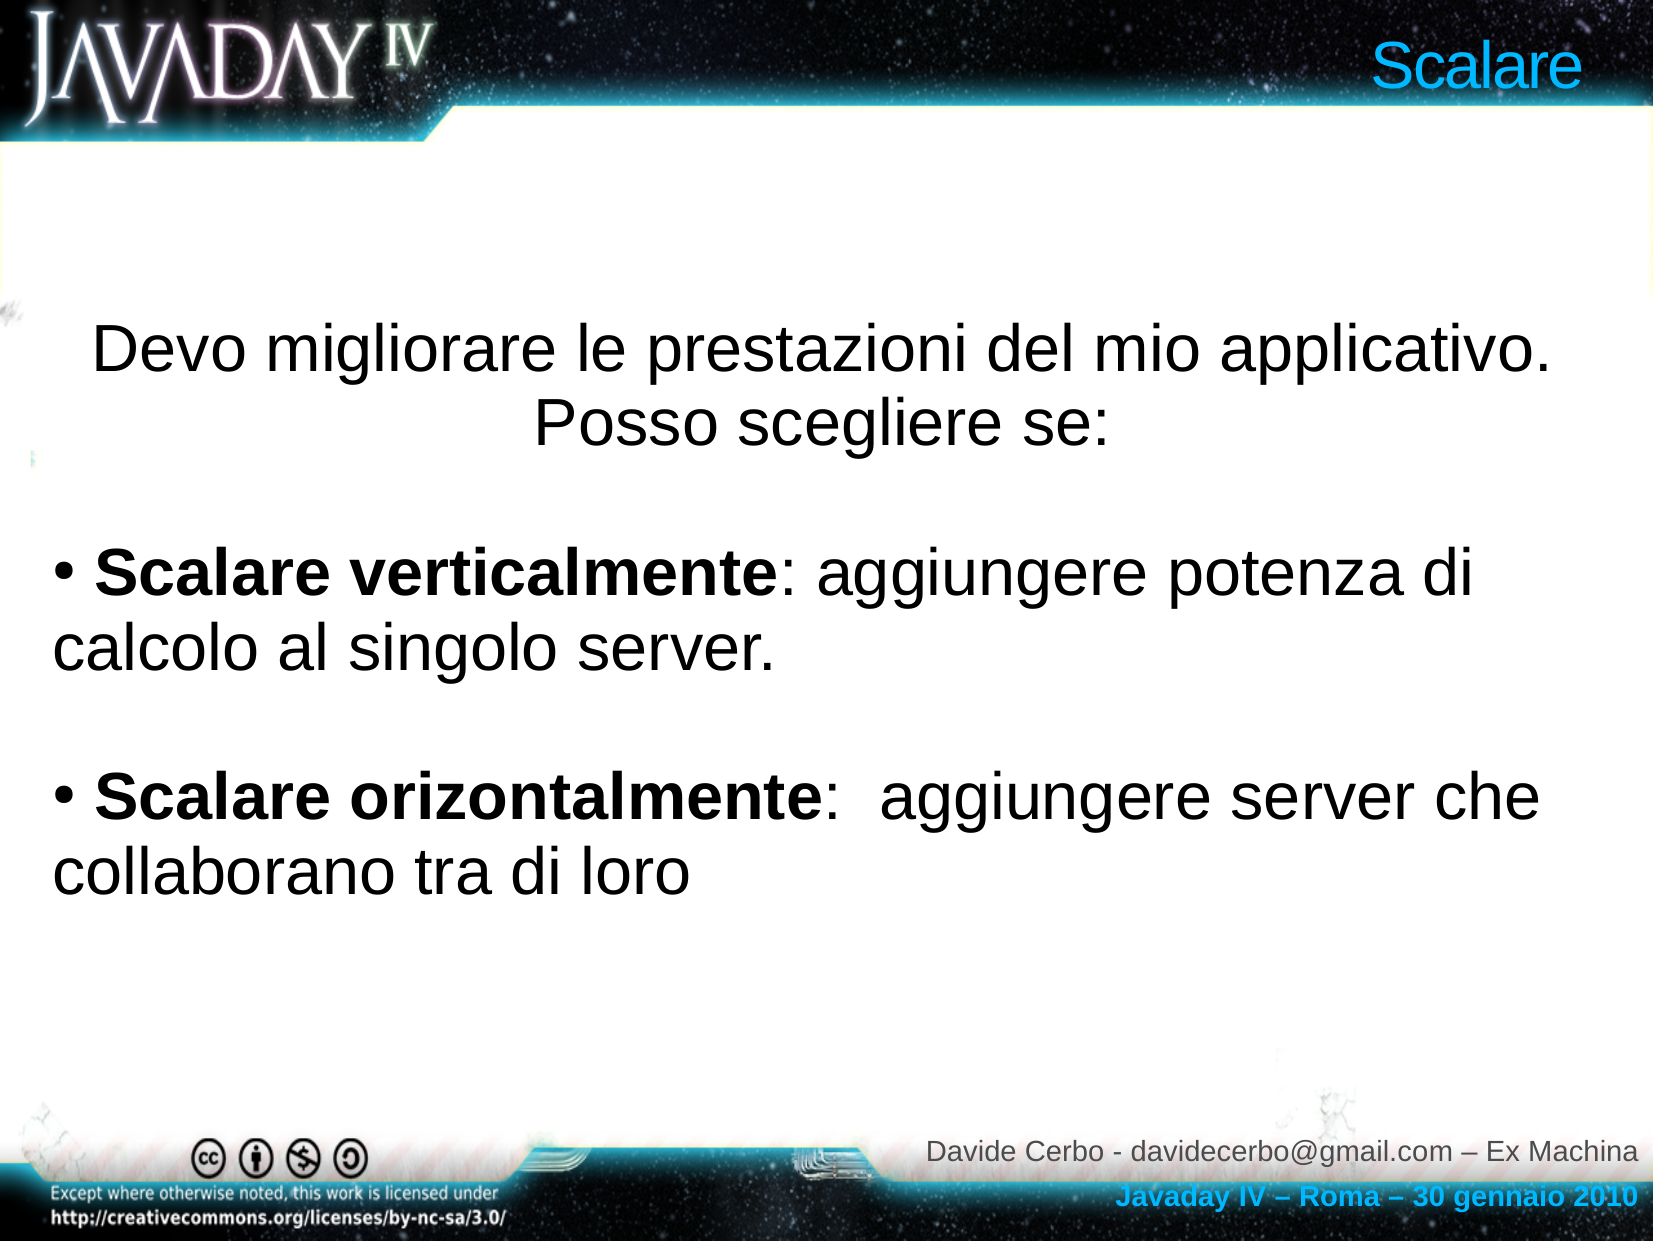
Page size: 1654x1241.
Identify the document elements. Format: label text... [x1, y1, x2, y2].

subtitle Devo migliorare le prestazioni del mio applicativo. Posso scegliere se: Scalare verticalmente: aggiungere potenza di calcolo al singolo server. Scalare orizontalmente: aggiungere server che collaborano tra di loro [52, 207, 1594, 1012]
title Scalare [108, 0, 1585, 169]
picture [0, 0, 1653, 1241]
